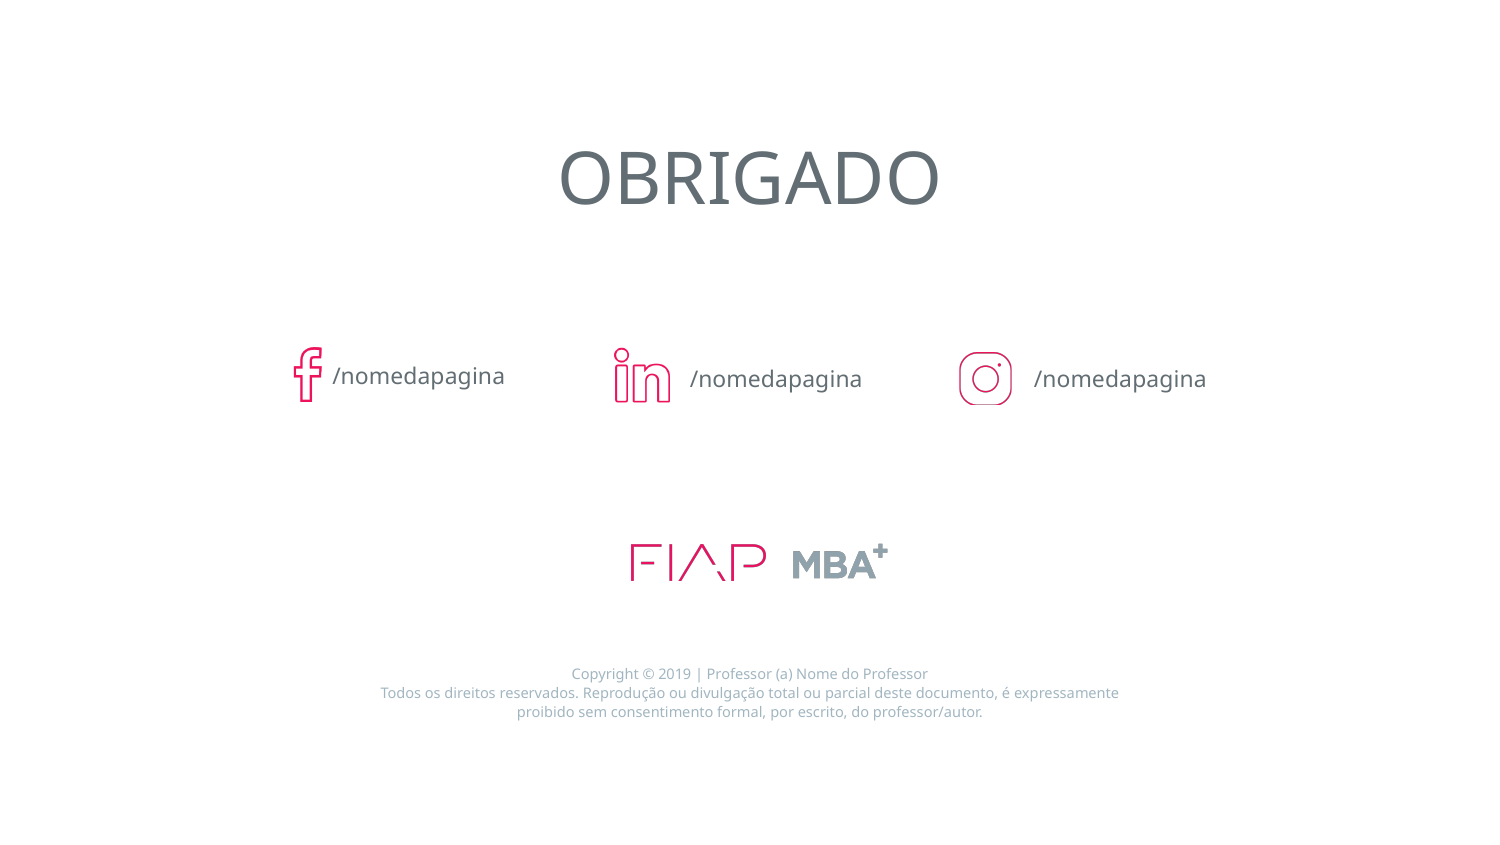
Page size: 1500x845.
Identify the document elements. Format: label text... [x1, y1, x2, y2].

picture [792, 540, 889, 580]
text_box Copyright © 2019 | Professor (a) Nome do Professor Todos os direitos reservados. Reprodução ou divulgação total ou parcial deste documento, é expressamente proibido sem consentimento formal, por escrito, do professor/autor. [365, 655, 1135, 728]
picture [959, 352, 1012, 405]
text_box OBRIGADO [0, 124, 1500, 228]
picture [631, 544, 766, 581]
text_box /nomedapagina [335, 354, 565, 397]
text_box /nomedapagina [674, 357, 926, 400]
picture [614, 347, 670, 403]
text_box /nomedapagina [1019, 357, 1237, 400]
picture [280, 347, 335, 402]
